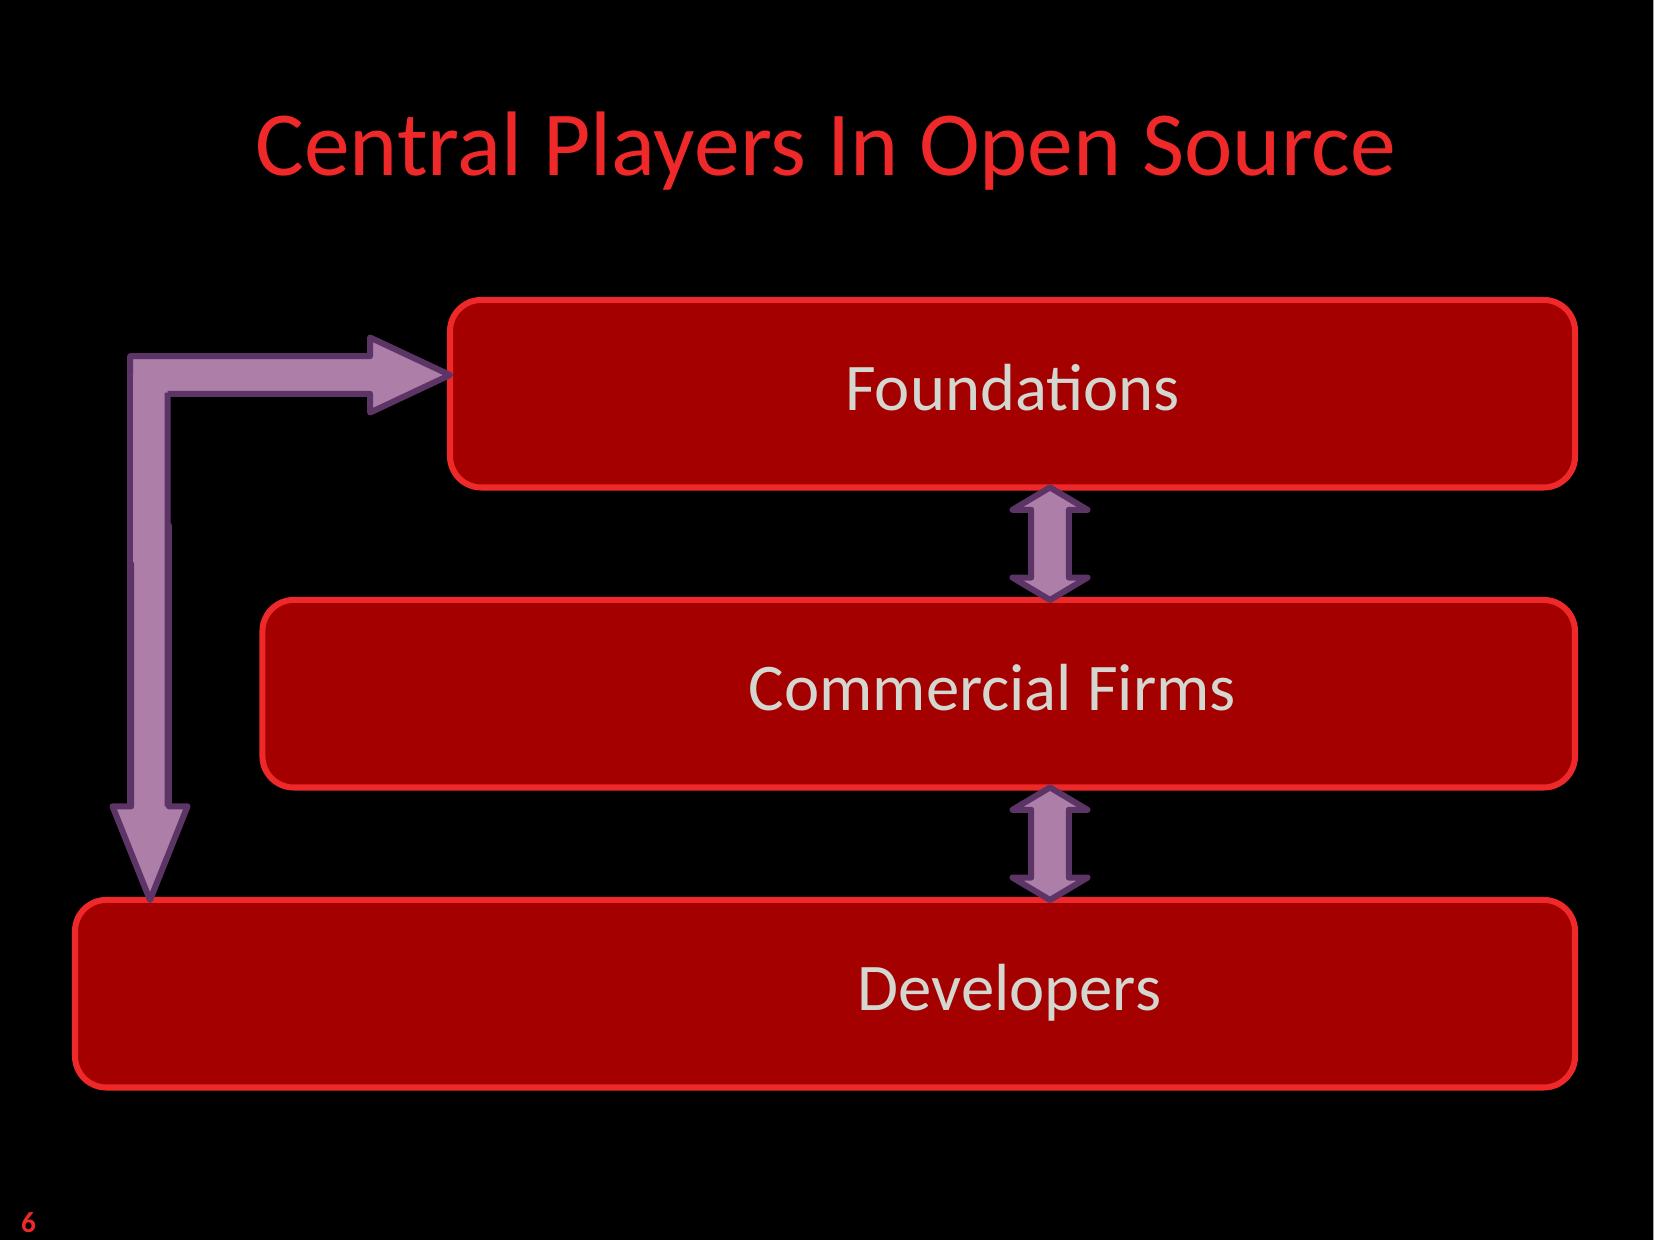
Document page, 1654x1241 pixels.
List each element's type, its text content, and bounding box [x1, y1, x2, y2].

text_box Developers [75, 899, 1576, 1088]
text_box Commercial Firms [262, 599, 1576, 788]
text_box [112, 337, 451, 901]
title Central Players In Open Source [82, 56, 1571, 250]
text_box [1012, 787, 1088, 901]
text_box Foundations [450, 299, 1576, 488]
text_box [1012, 487, 1088, 601]
